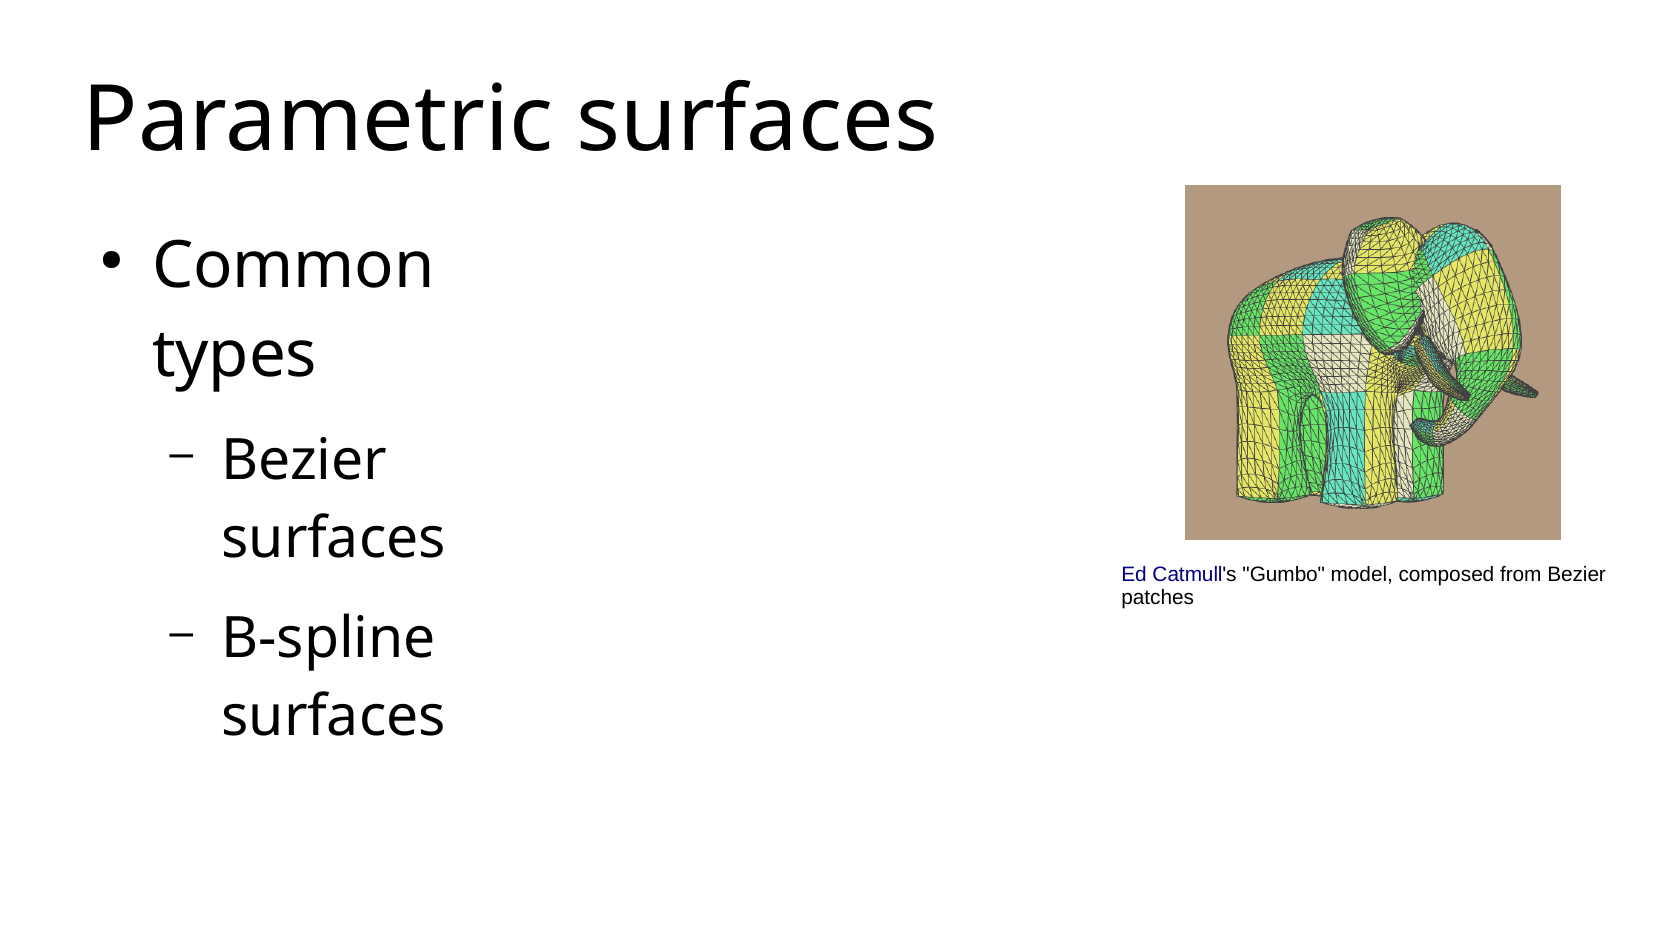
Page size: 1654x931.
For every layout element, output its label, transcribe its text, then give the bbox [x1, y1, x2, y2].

list Common types Bezier surfaces B-spline surfaces [82, 217, 586, 758]
picture [1185, 185, 1561, 541]
text_box Ed Catmull's "Gumbo" model, composed from Bezier patches [1106, 555, 1636, 617]
title Parametric surfaces [82, 37, 1571, 193]
